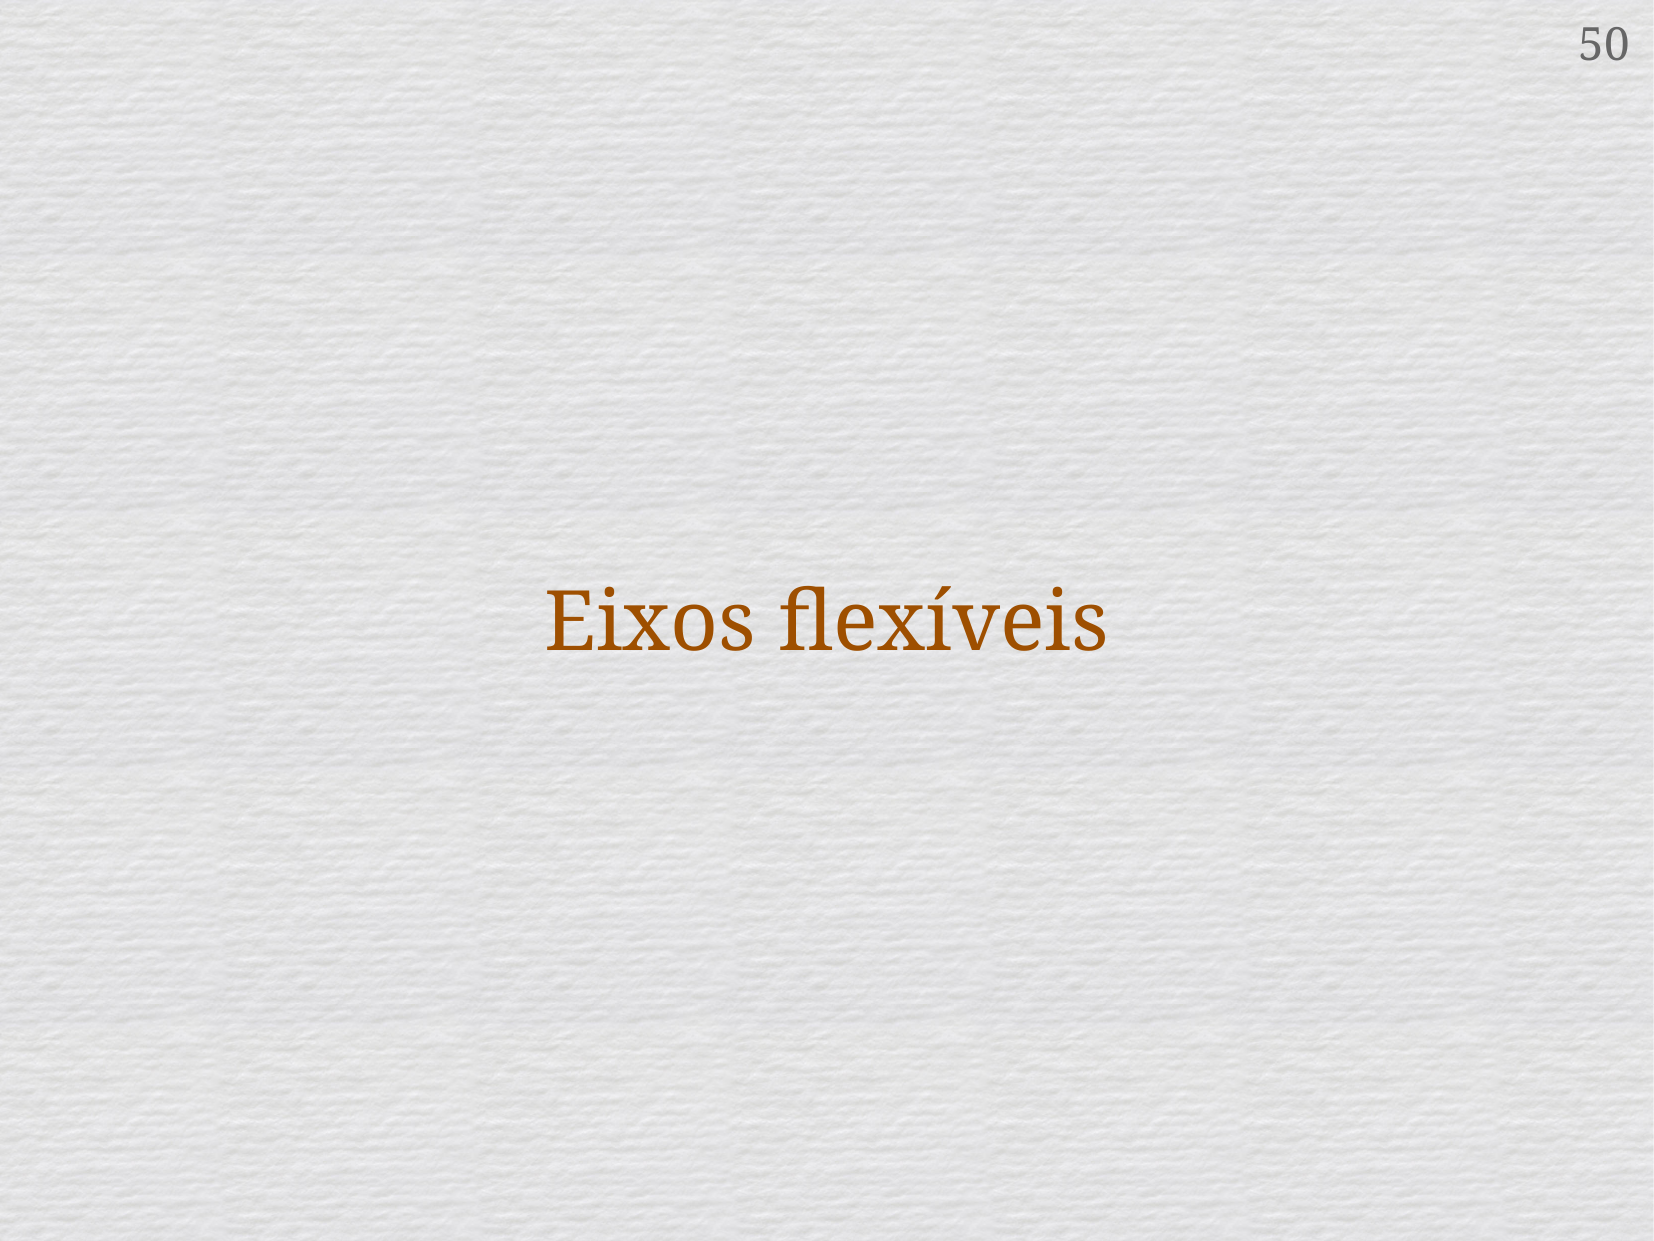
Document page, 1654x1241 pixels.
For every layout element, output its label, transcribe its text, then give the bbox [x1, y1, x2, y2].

picture [0, 0, 1654, 1241]
title Eixos flexíveis [59, 29, 1595, 1211]
